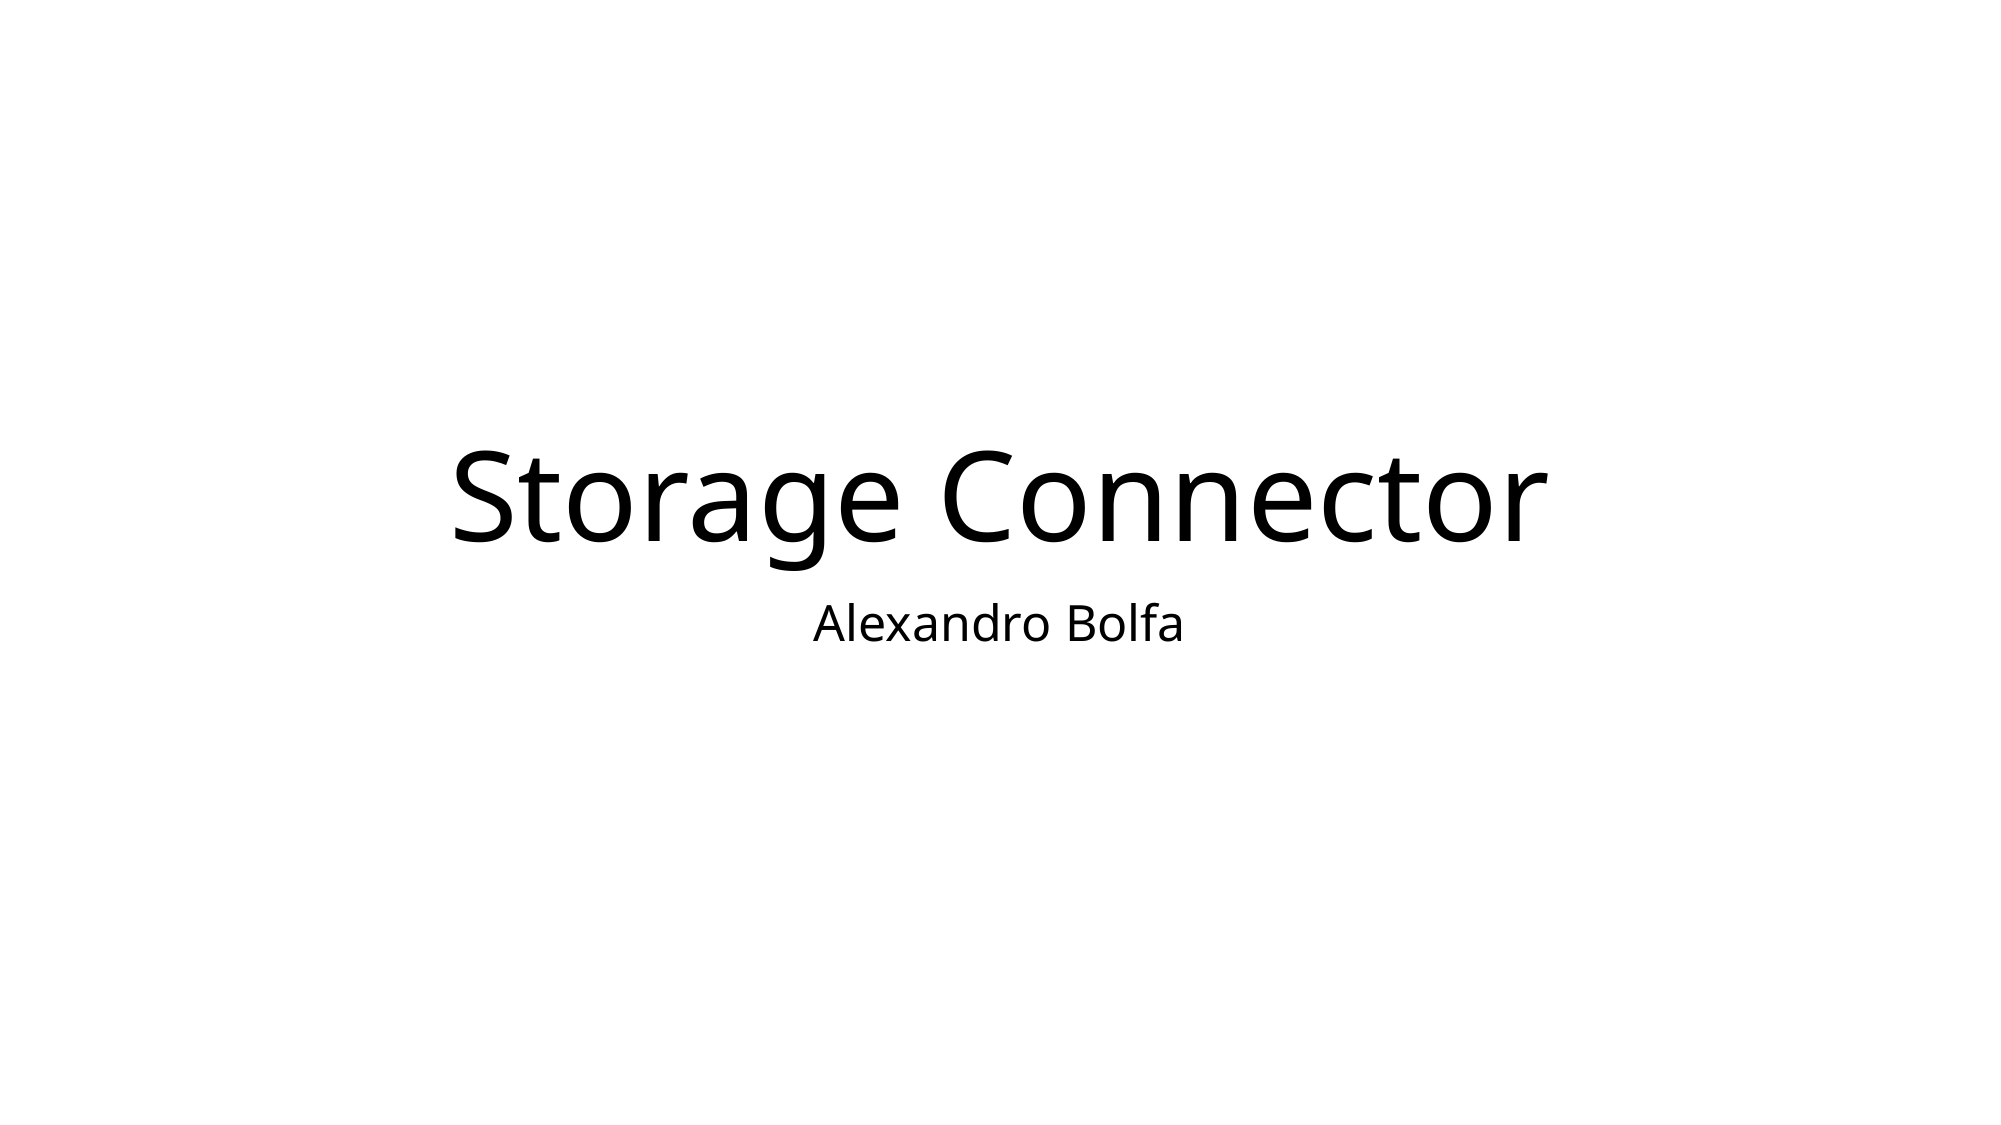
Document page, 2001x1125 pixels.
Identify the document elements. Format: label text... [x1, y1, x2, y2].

subtitle Alexandro Bolfa [249, 590, 1750, 863]
title Storage Connector [249, 184, 1750, 576]
